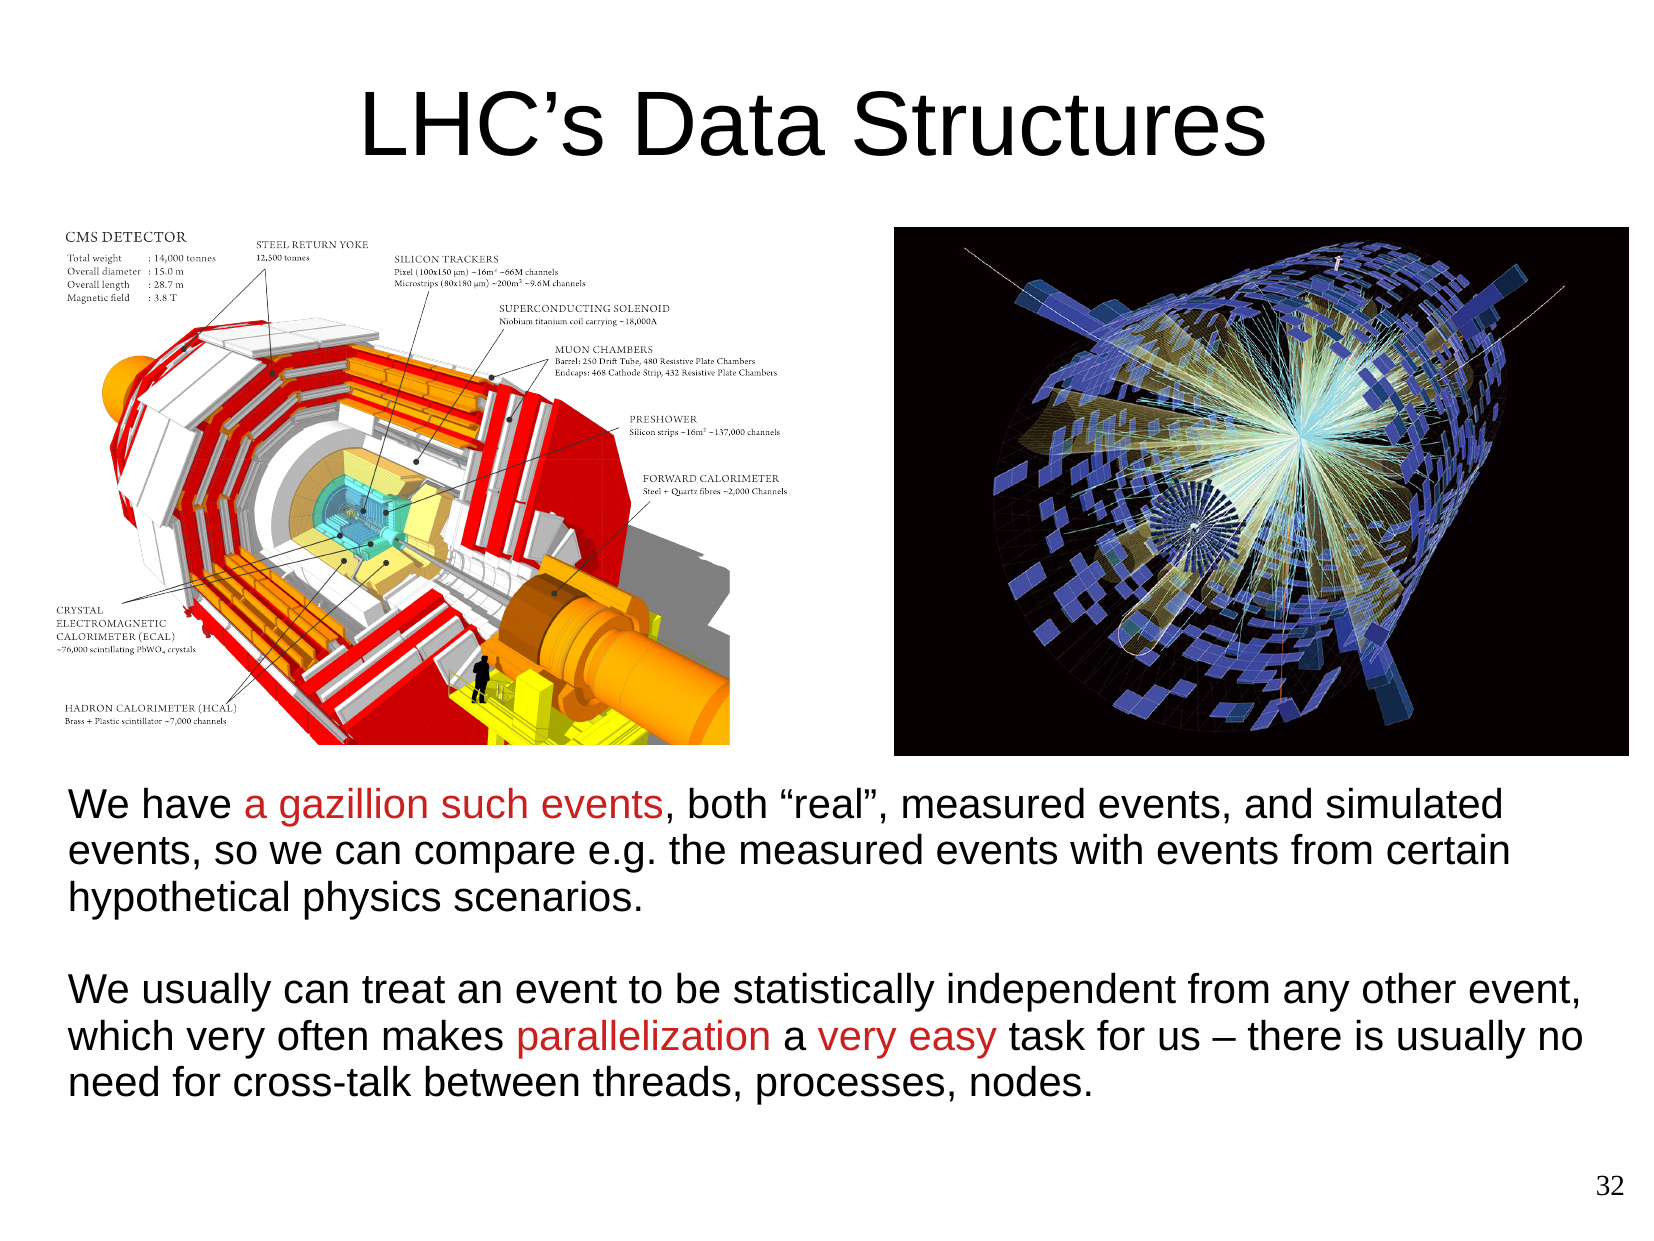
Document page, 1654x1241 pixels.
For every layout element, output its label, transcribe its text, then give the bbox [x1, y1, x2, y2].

picture [42, 215, 792, 745]
title LHC’s Data Structures [82, 19, 1571, 227]
text_box We have a gazillion such events, both “real”, measured events, and simulated events, so we can compare e.g. the measured events with events from certain hypothetical physics scenarios. We usually can treat an event to be statistically independent from any other event, which very often makes parallelization a very easy task for us – there is usually no need for cross-talk between threads, processes, nodes. [53, 772, 1601, 1207]
picture [894, 227, 1629, 756]
